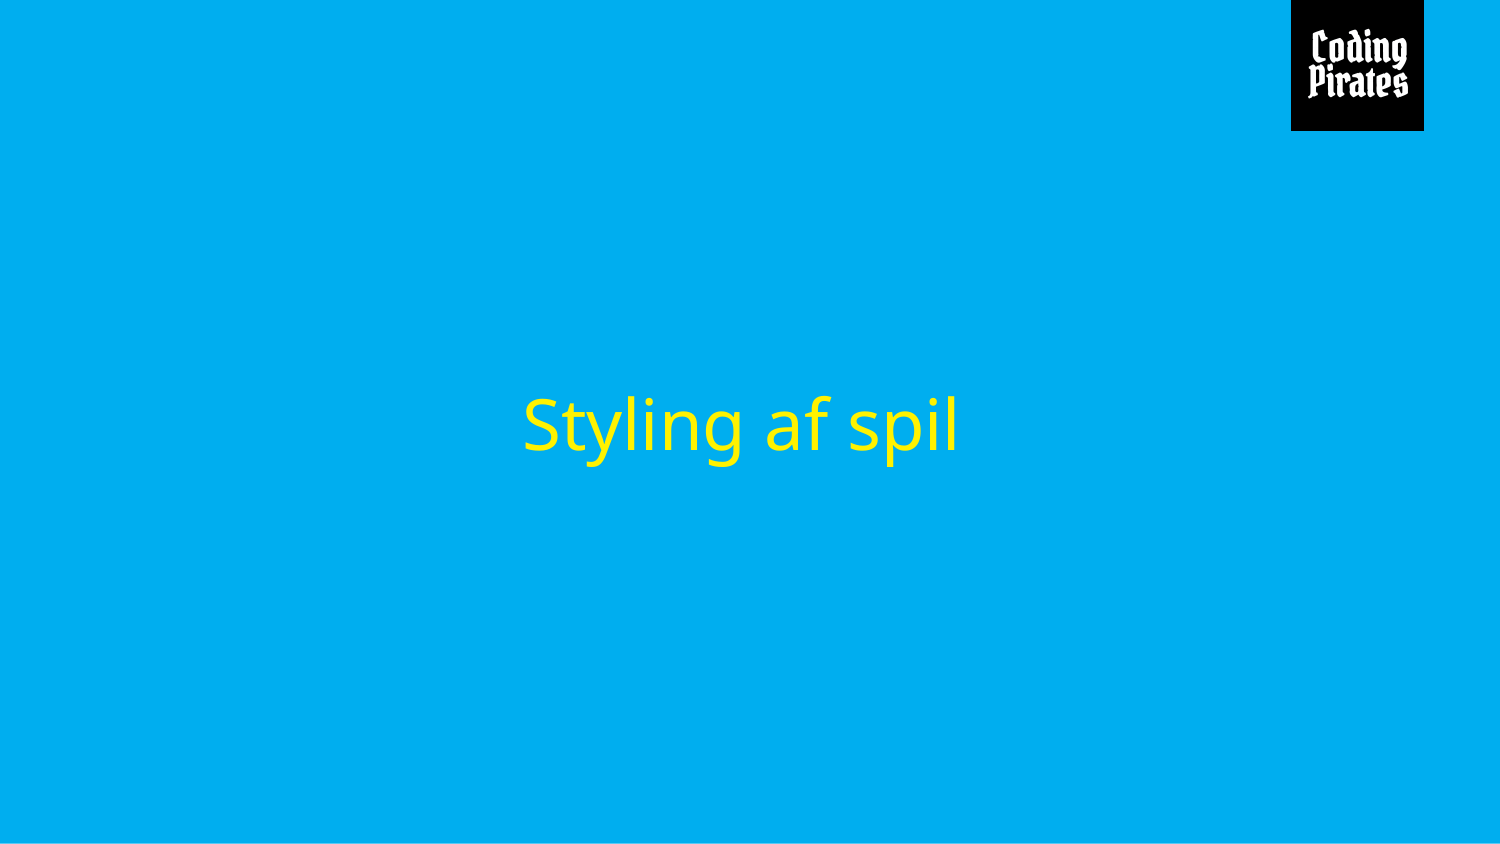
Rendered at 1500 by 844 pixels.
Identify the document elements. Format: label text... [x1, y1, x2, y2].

picture [1292, 0, 1423, 130]
title Styling af spil [12, 352, 1472, 491]
